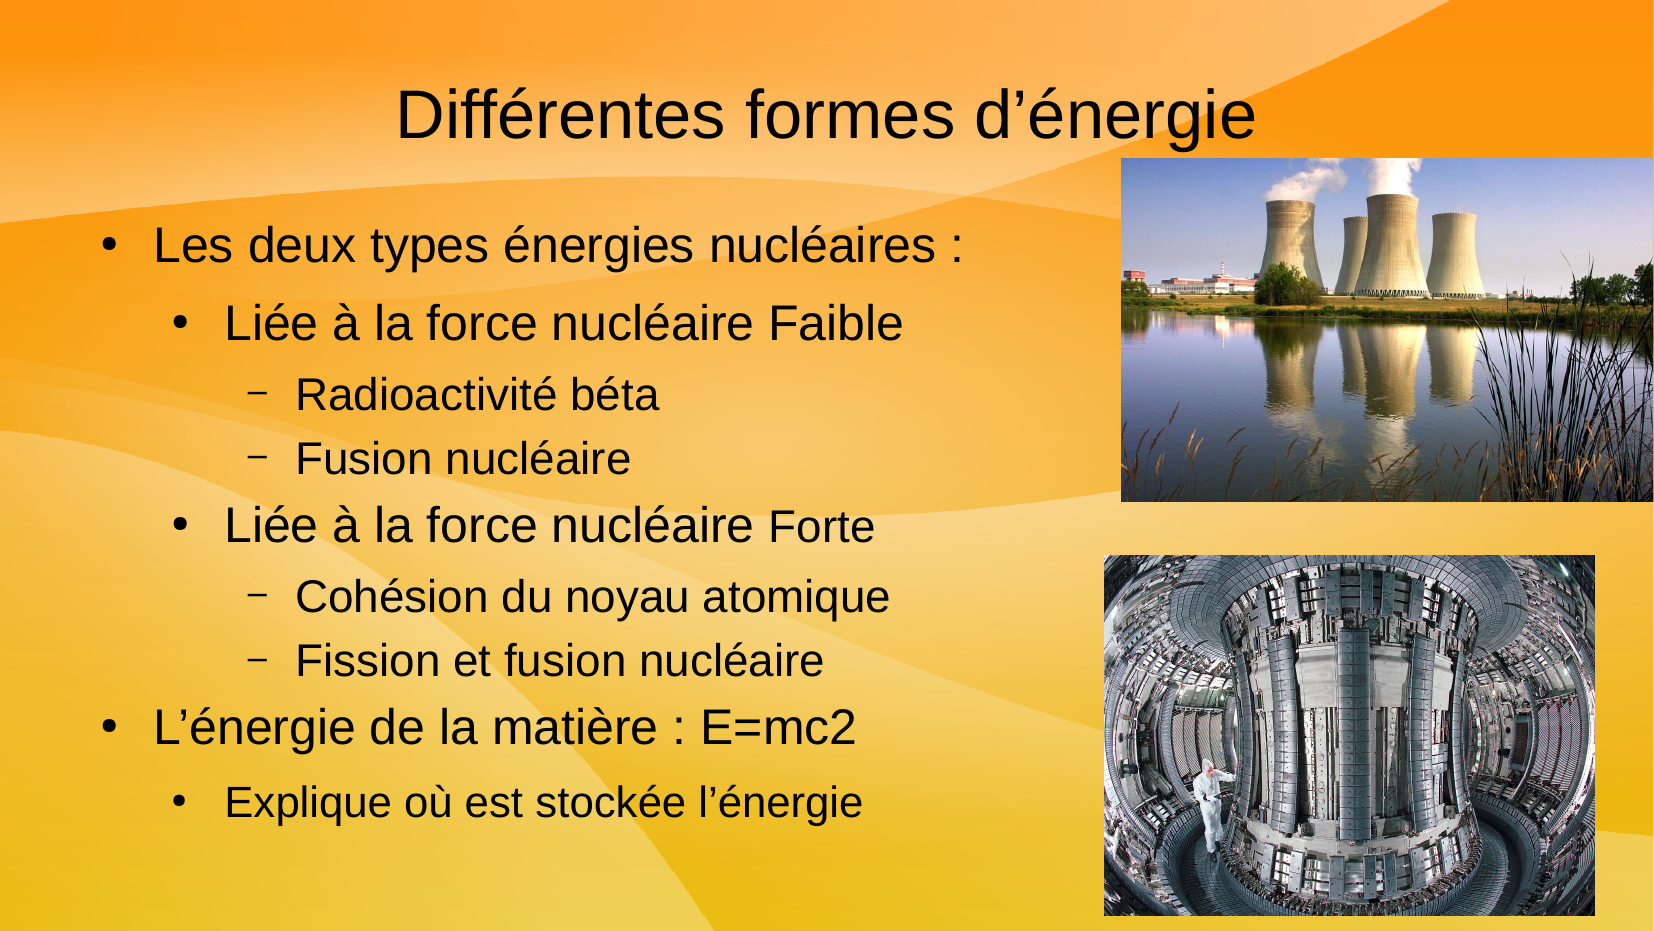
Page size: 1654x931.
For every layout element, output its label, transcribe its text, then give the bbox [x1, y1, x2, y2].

picture [0, 0, 1654, 931]
list Les deux types énergies nucléaires : Liée à la force nucléaire Faible Radioactivité béta Fusion nucléaire Liée à la force nucléaire Forte Cohésion du noyau atomique Fission et fusion nucléaire L’énergie de la matière : E=mc2 Explique où est stockée l’énergie [82, 217, 1571, 916]
title Différentes formes d’énergie [82, 37, 1571, 193]
